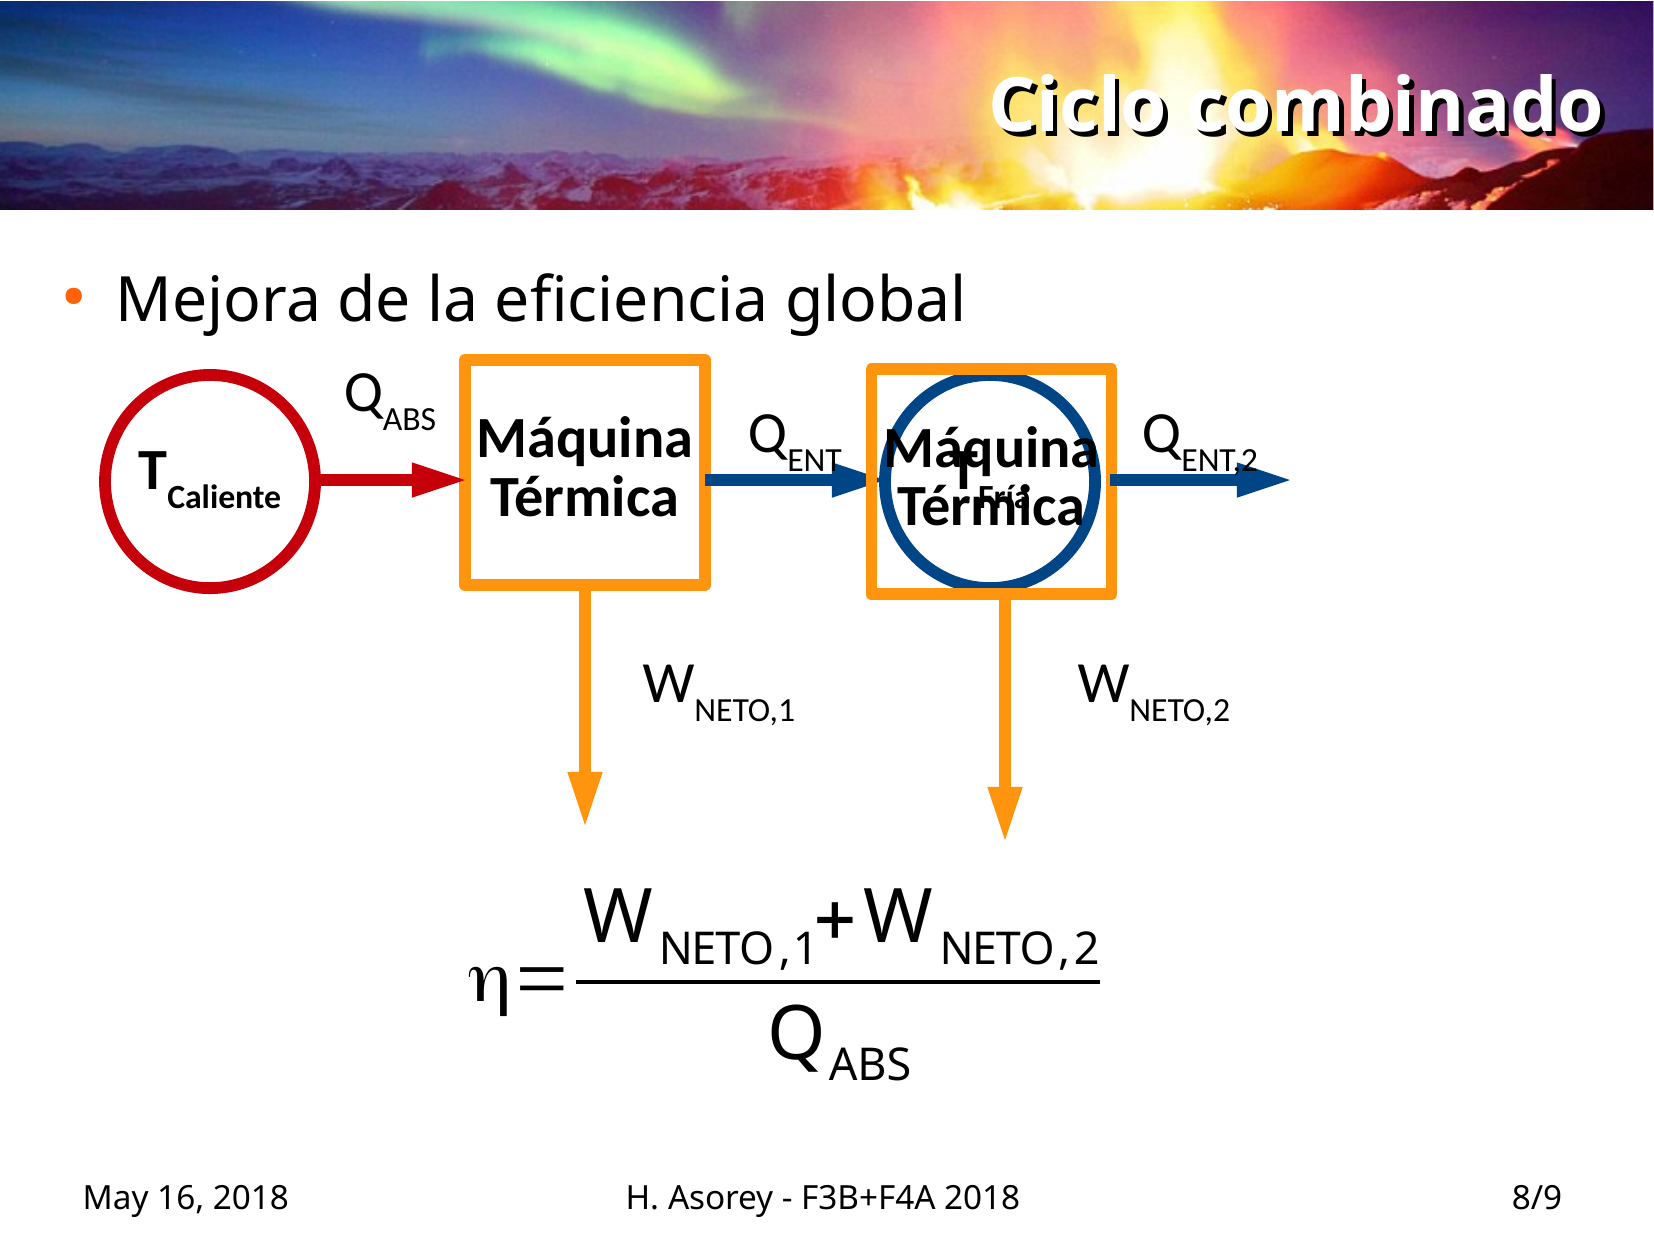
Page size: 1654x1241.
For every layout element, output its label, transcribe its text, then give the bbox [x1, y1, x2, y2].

picture [0, 1, 1654, 210]
chart [458, 870, 1111, 1092]
text_box TCaliente [105, 374, 315, 589]
text_box WNETO,2 [1047, 651, 1261, 751]
text_box WNETO,1 [612, 651, 826, 751]
text_box Máquina Térmica [465, 360, 706, 586]
list Mejora de la eficiencia global [45, 255, 1606, 1156]
text_box Máquina Térmica [871, 369, 1112, 595]
title Ciclo combinado [45, 15, 1606, 191]
